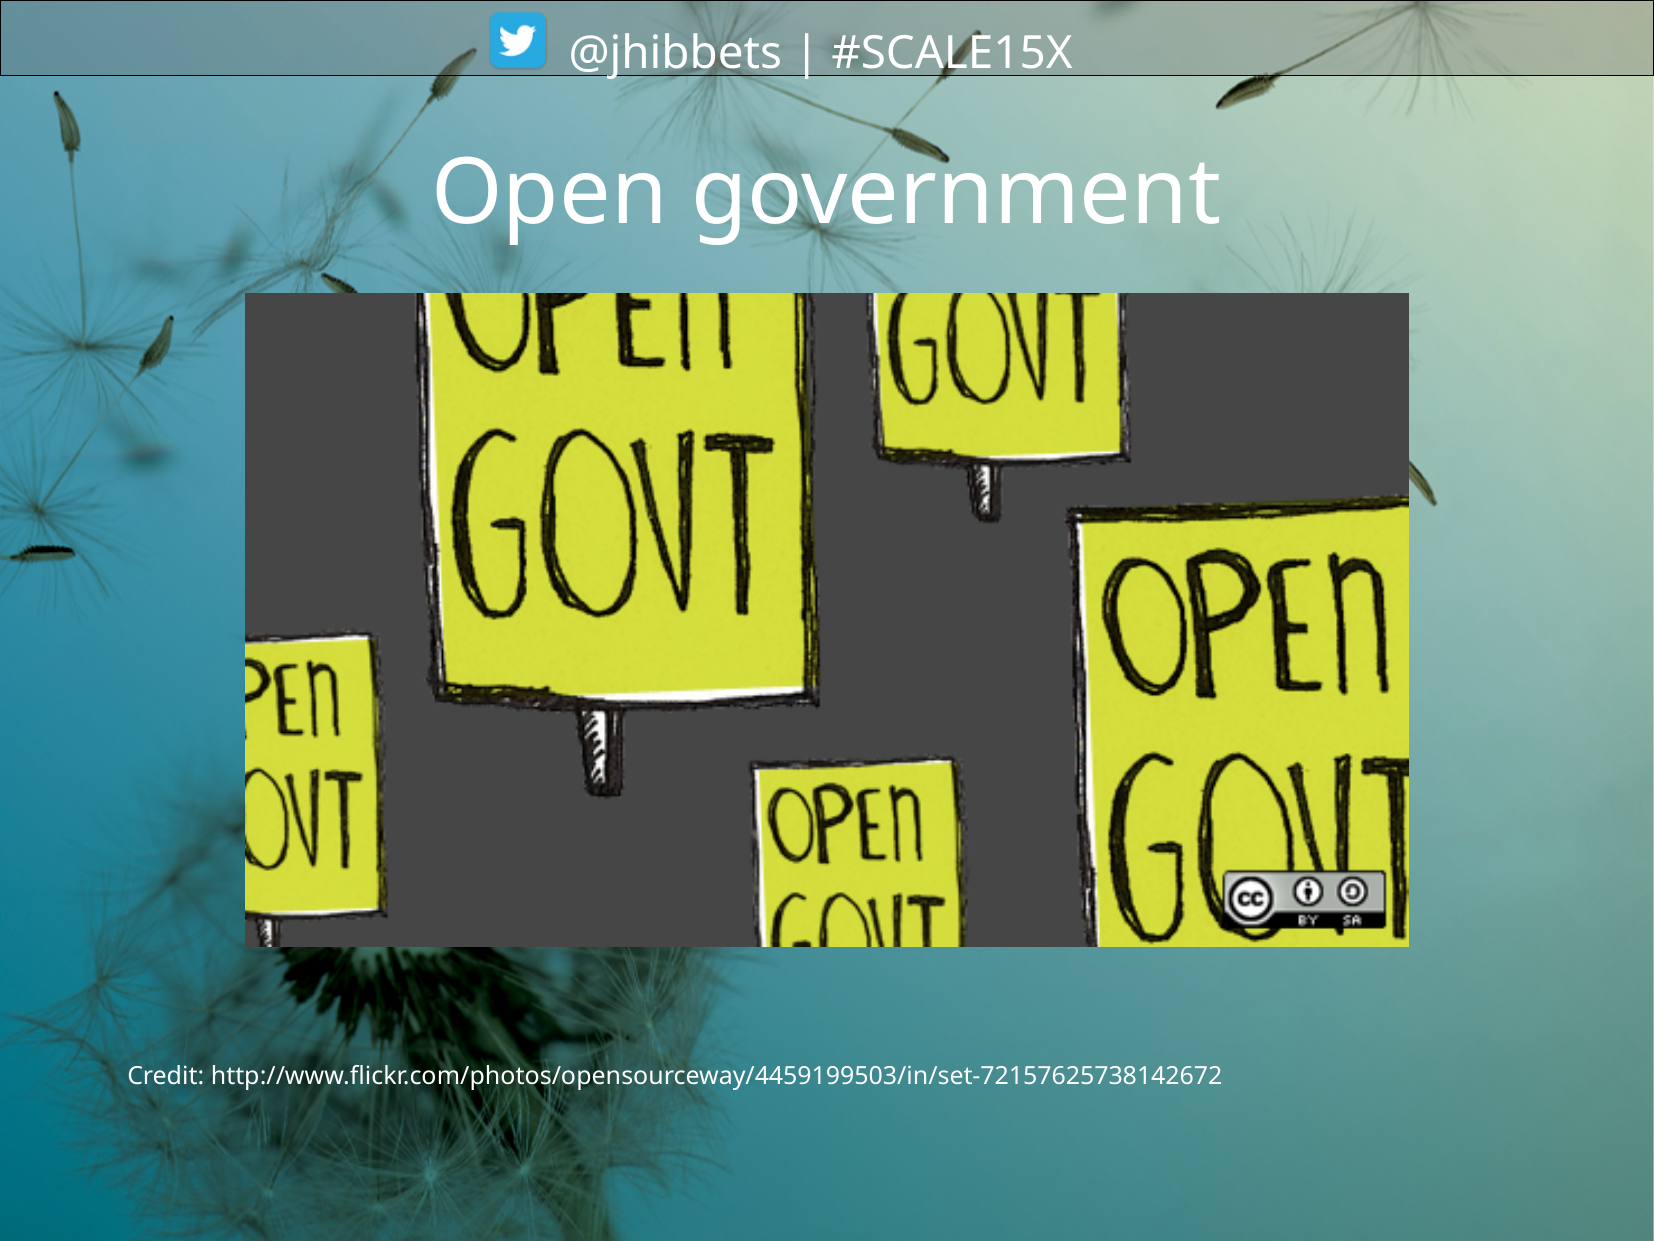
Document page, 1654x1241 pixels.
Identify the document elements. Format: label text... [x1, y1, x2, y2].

picture [488, 11, 549, 72]
title Open government [82, 84, 1571, 292]
text_box Credit: http://www.flickr.com/photos/opensourceway/4459199503/in/set-72157625738142672 [112, 1050, 1236, 1093]
picture [0, 76, 1654, 1241]
